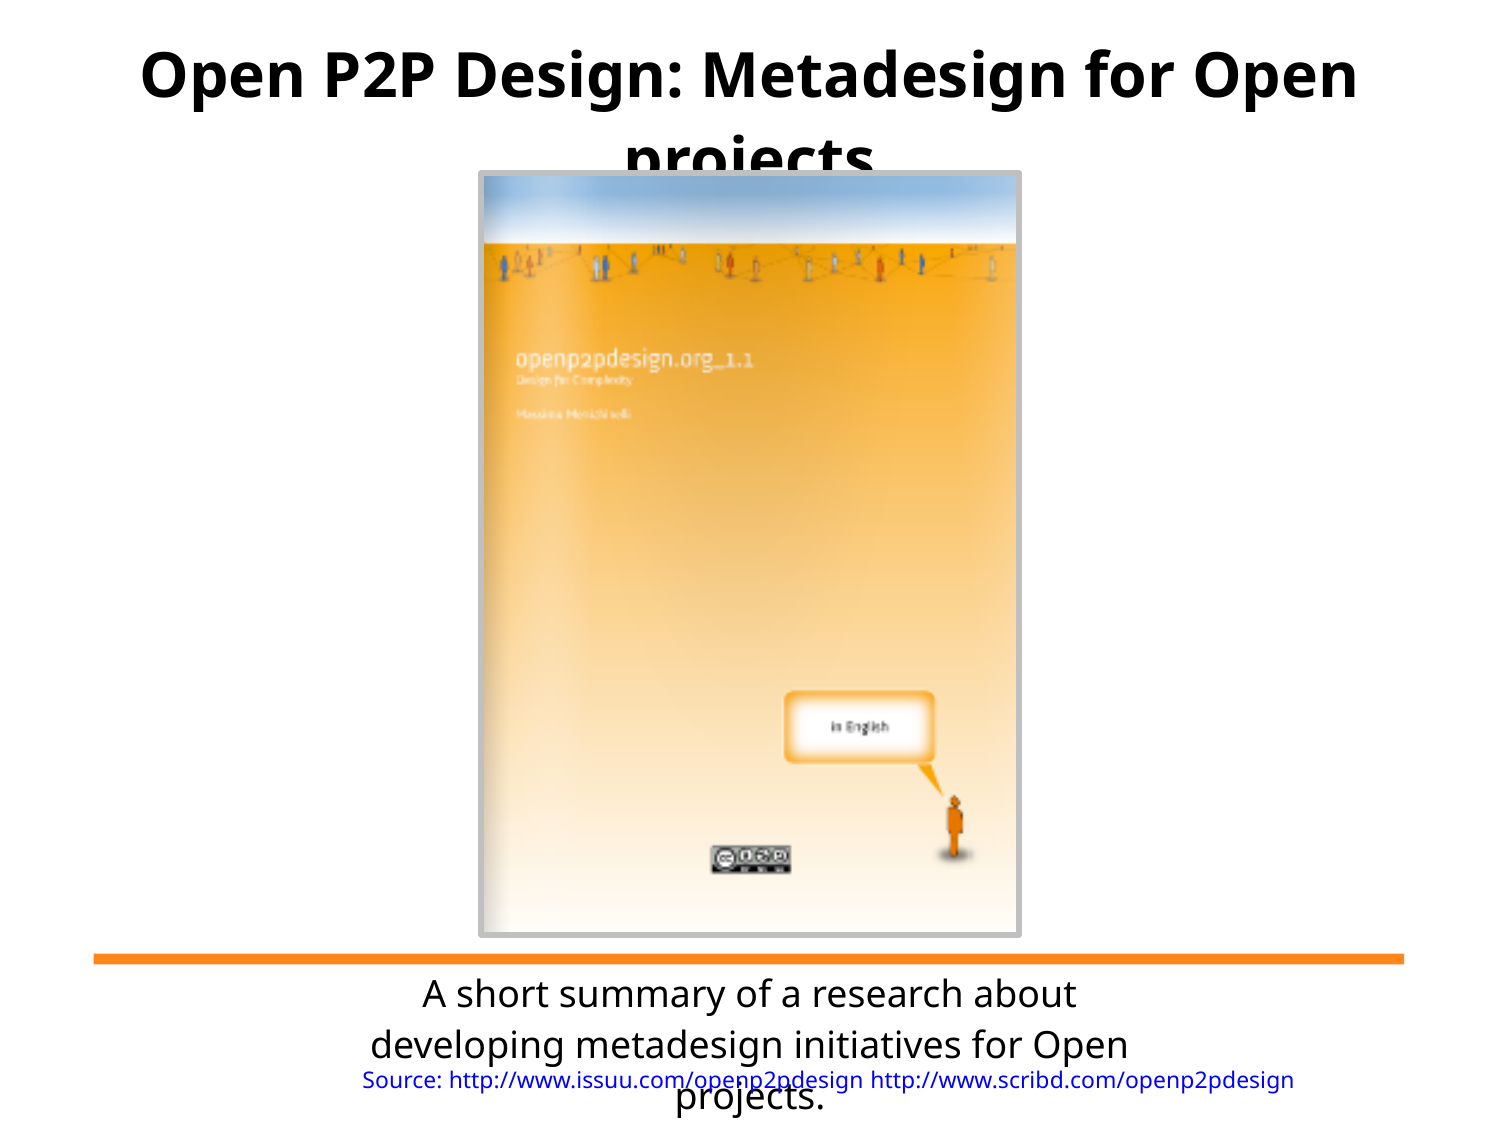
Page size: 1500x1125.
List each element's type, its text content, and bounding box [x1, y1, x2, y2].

text_box A short summary of a research about developing metadesign initiatives for Open projects. [313, 960, 1187, 1064]
text_box Source: http://www.issuu.com/openp2pdesign http://www.scribd.com/openp2pdesign [347, 1056, 1153, 1098]
picture [0, 0, 1500, 1125]
title Open P2P Design: Metadesign for Open projects [75, 44, 1426, 188]
